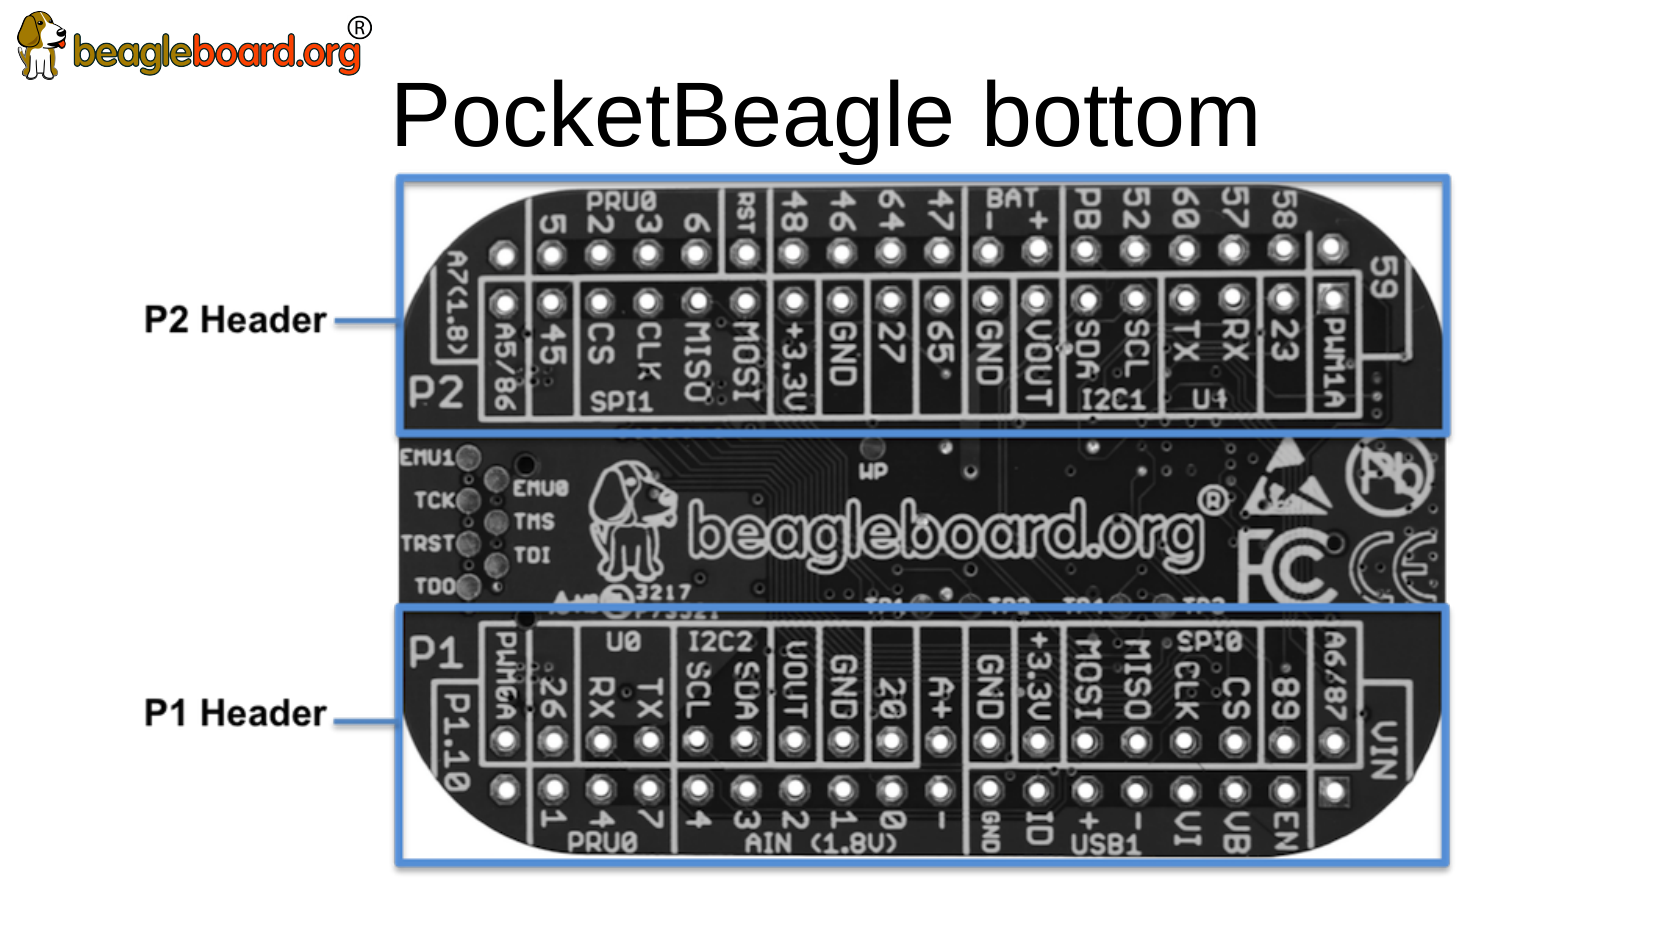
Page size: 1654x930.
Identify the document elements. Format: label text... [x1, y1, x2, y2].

picture [17, 11, 372, 80]
picture [71, 165, 1478, 904]
title PocketBeagle bottom [82, 37, 1571, 193]
